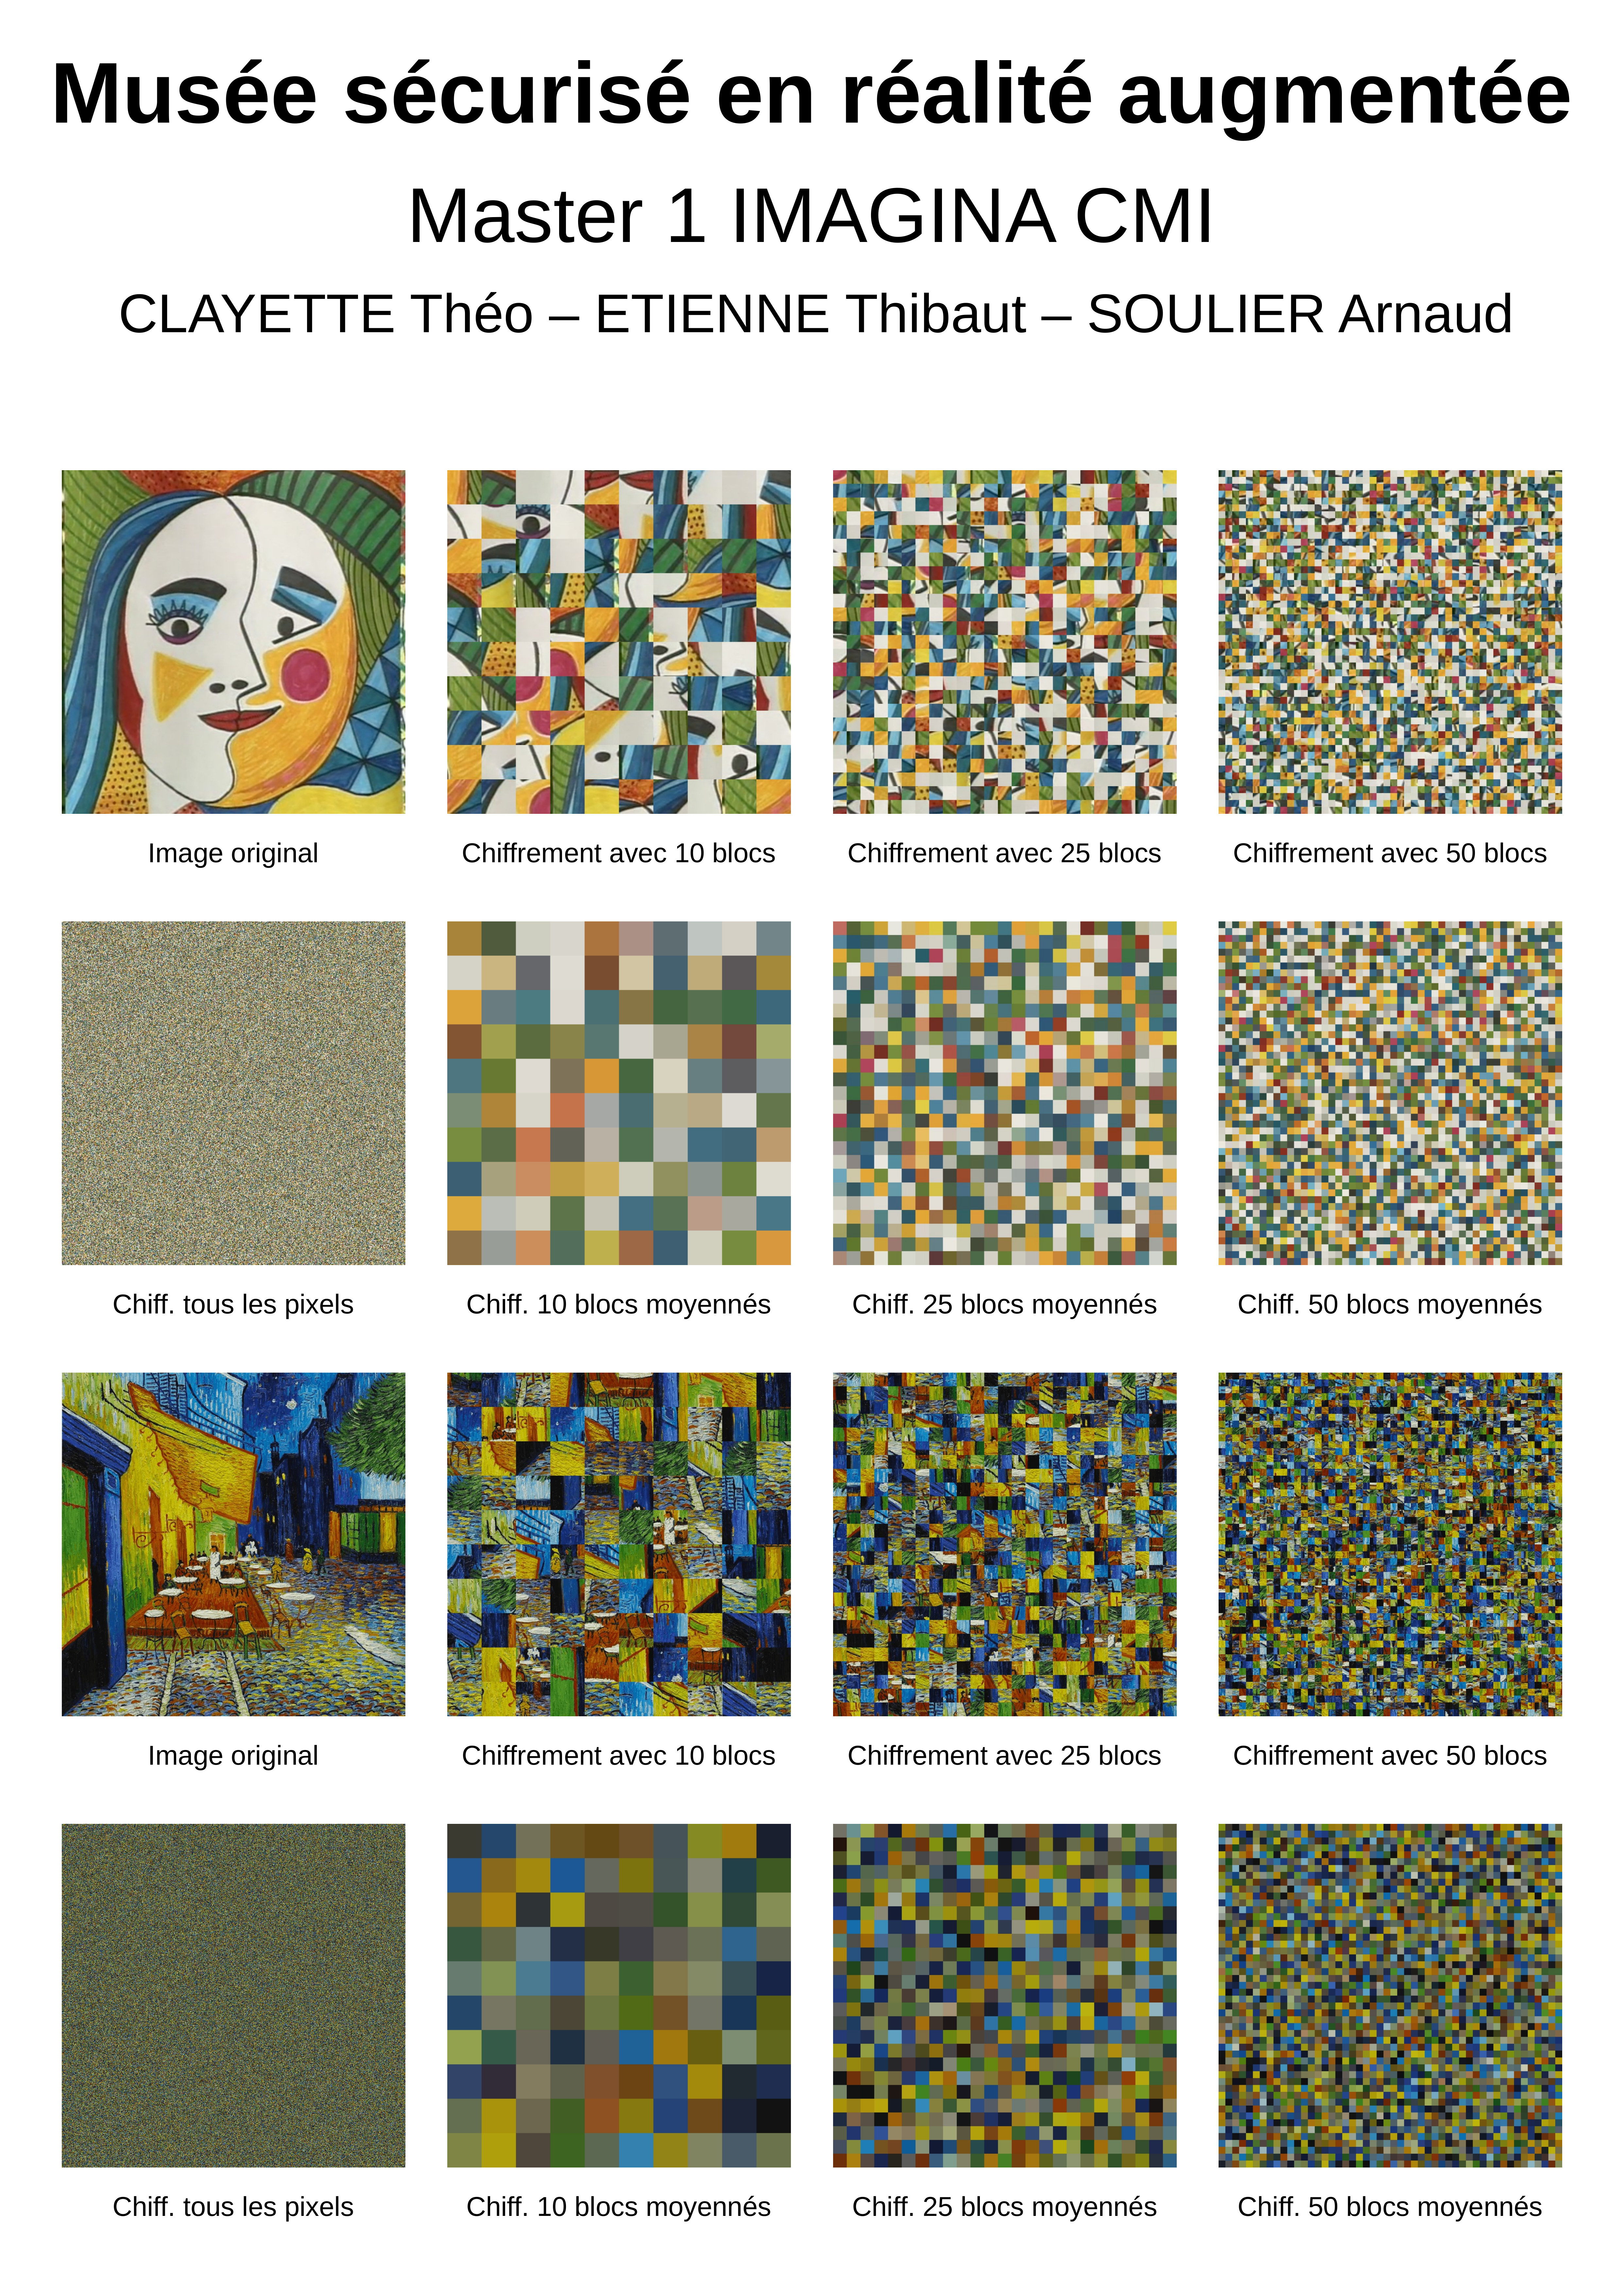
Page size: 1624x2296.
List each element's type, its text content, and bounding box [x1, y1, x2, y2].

picture [833, 1373, 1177, 1716]
picture [1219, 1824, 1562, 2167]
text_box Chiffrement avec 10 blocs [447, 1731, 791, 1780]
picture [1219, 1373, 1562, 1716]
picture [1219, 921, 1562, 1265]
text_box Chiff. 10 blocs moyennés [447, 2182, 791, 2231]
text_box Chiff. 25 blocs moyennés [833, 2182, 1177, 2231]
text_box Master 1 IMAGINA CMI [289, 166, 1334, 264]
picture [833, 1824, 1177, 2167]
text_box Chiffrement avec 50 blocs [1219, 1731, 1562, 1780]
text_box Image original [62, 1731, 405, 1780]
picture [1219, 470, 1562, 814]
text_box Chiff. 10 blocs moyennés [447, 1279, 791, 1329]
text_box Chiff. tous les pixels [62, 2182, 405, 2231]
text_box CLAYETTE Théo – ETIENNE Thibaut – SOULIER Arnaud [19, 264, 1605, 363]
text_box Chiff. 50 blocs moyennés [1219, 1279, 1562, 1329]
picture [62, 921, 405, 1265]
picture [833, 470, 1177, 814]
text_box Chiff. 50 blocs moyennés [1219, 2182, 1562, 2231]
text_box Musée sécurisé en réalité augmentée [19, 19, 1605, 166]
picture [62, 1373, 405, 1716]
text_box Chiff. tous les pixels [62, 1279, 405, 1329]
picture [62, 470, 405, 814]
text_box Chiffrement avec 50 blocs [1219, 828, 1562, 878]
text_box Image original [62, 828, 405, 878]
text_box Chiffrement avec 10 blocs [447, 828, 791, 878]
picture [188, 1373, 192, 1377]
picture [447, 470, 791, 814]
text_box Chiff. 25 blocs moyennés [833, 1279, 1177, 1329]
picture [447, 1824, 791, 2167]
text_box Chiffrement avec 25 blocs [833, 828, 1177, 878]
picture [62, 1824, 405, 2167]
text_box Chiffrement avec 25 blocs [833, 1731, 1177, 1780]
picture [833, 921, 1177, 1265]
picture [447, 1373, 791, 1716]
picture [447, 921, 791, 1265]
